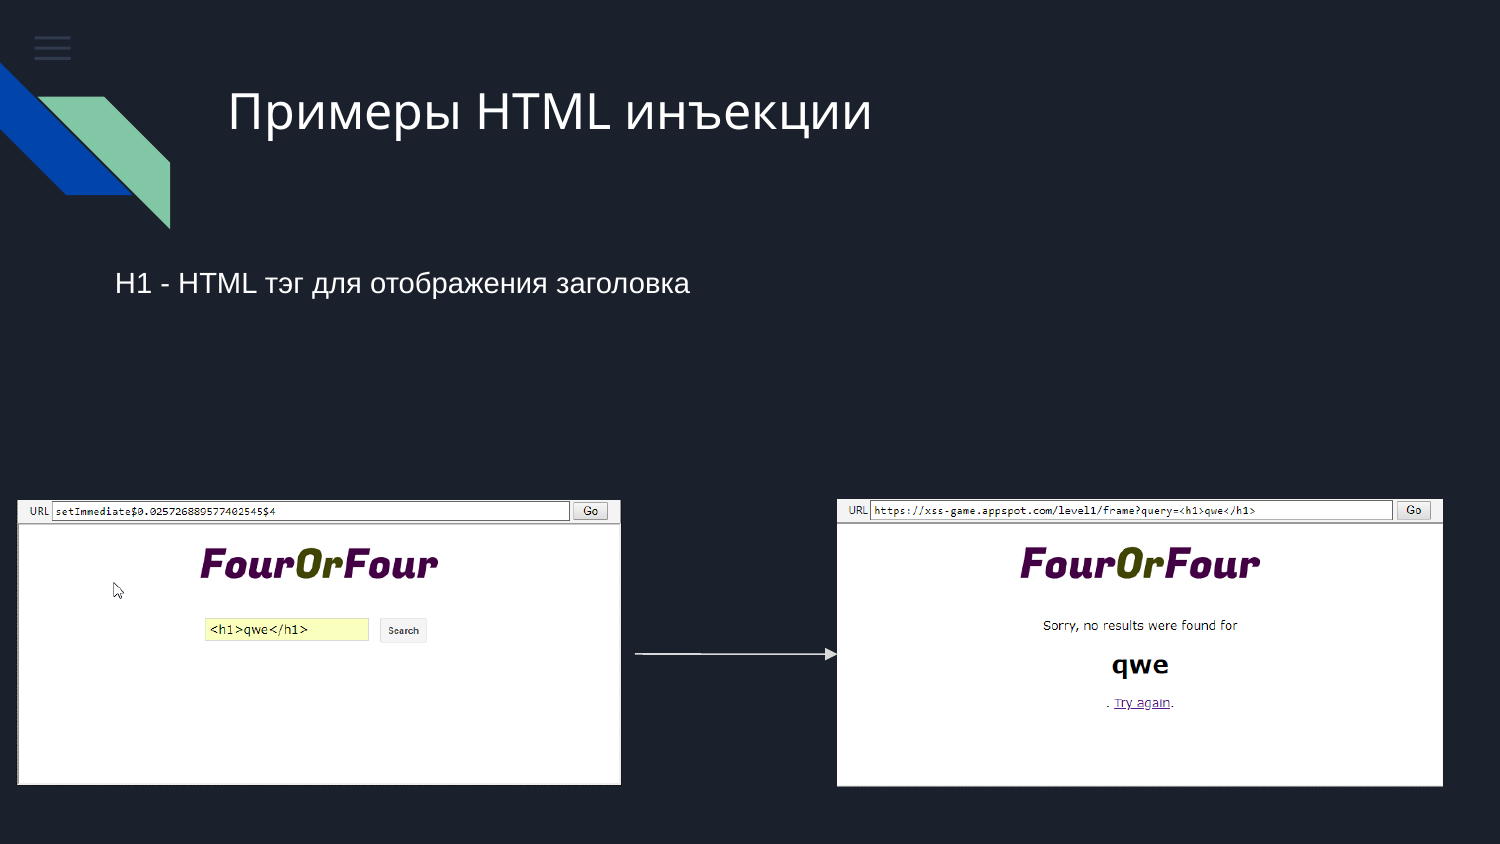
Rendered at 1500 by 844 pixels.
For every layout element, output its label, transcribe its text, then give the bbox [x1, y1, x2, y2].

picture [837, 499, 1443, 787]
text_box H1 - HTML тэг для отображения заголовка [100, 249, 1146, 365]
title Примеры HTML инъекции [212, 64, 1368, 154]
picture [16, 500, 622, 786]
